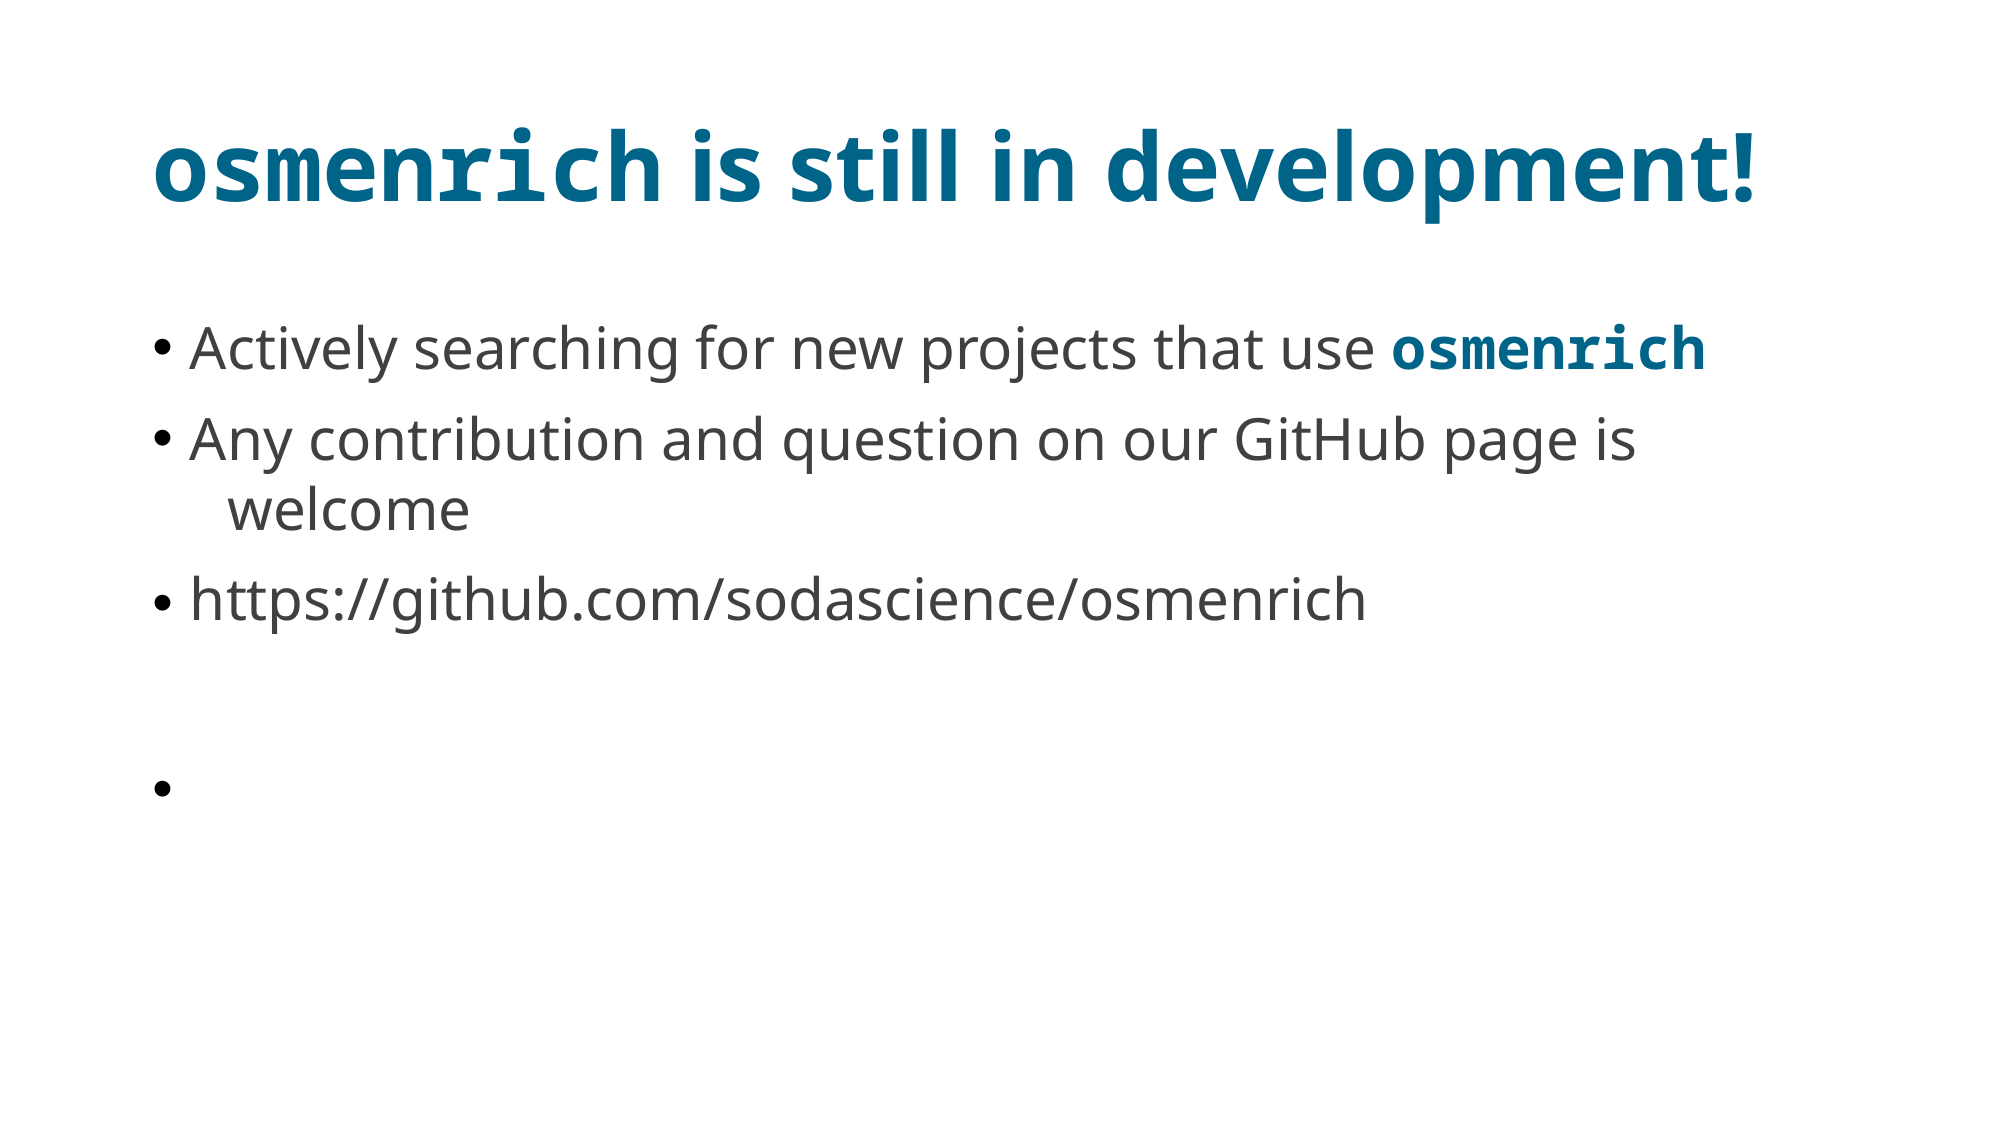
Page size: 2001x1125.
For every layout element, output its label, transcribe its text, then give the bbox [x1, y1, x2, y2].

title osmenrich is still in development! [137, 50, 1892, 278]
list Actively searching for new projects that use osmenrich Any contribution and question on our GitHub page is welcome https://github.com/sodascience/osmenrich [137, 303, 1863, 822]
